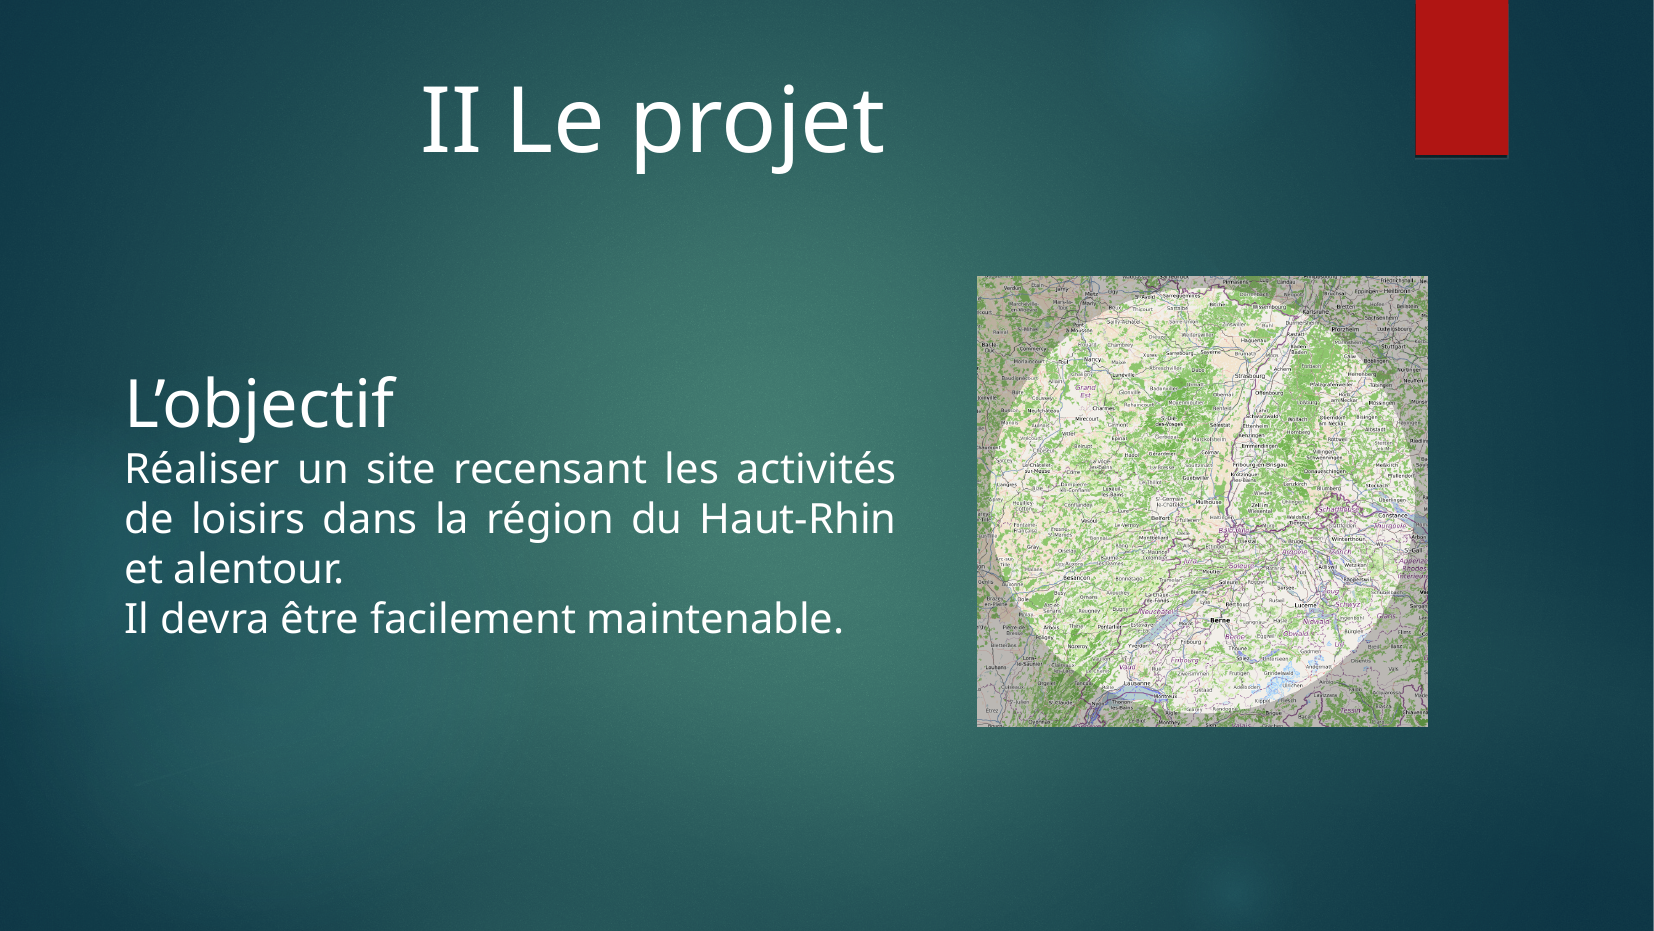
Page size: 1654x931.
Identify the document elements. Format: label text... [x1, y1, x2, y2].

picture [0, 0, 1654, 931]
text_box L’objectif​ Réaliser un site recensant les activités de loisirs dans la région du Haut-Rhin et alentour. Il devra être facilement maintenable. [110, 353, 912, 650]
text_box II Le projet​ [229, 53, 1077, 179]
